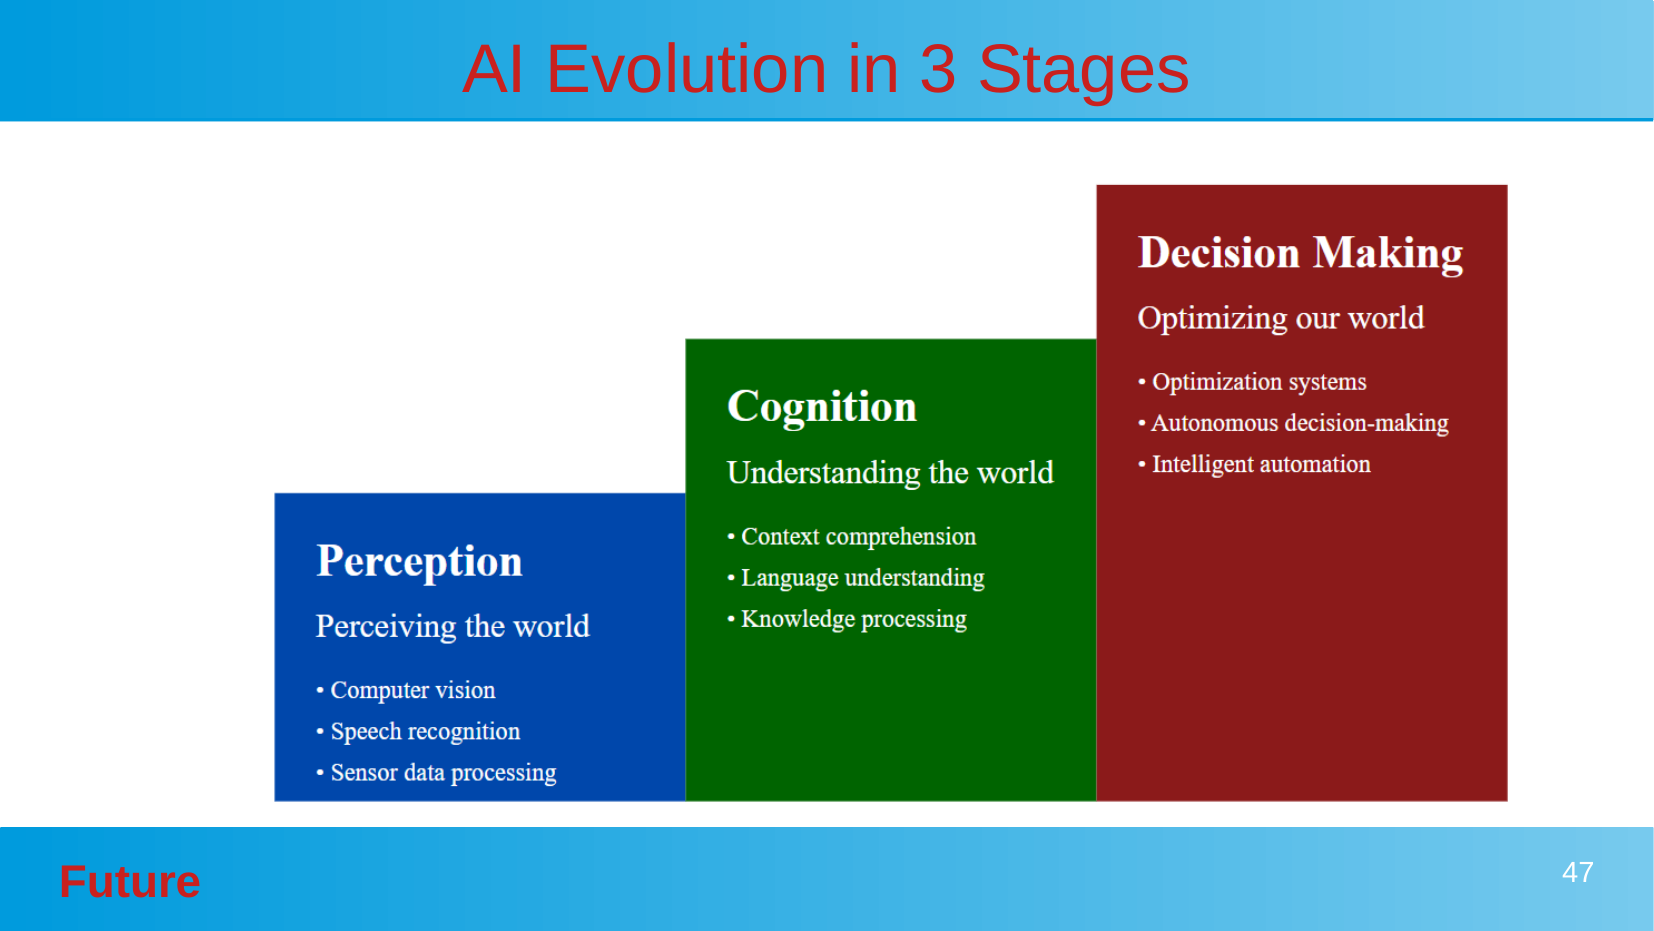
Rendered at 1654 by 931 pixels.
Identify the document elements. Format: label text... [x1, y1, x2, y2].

title AI Evolution in 3 Stages [59, 29, 1595, 108]
picture [250, 126, 1529, 825]
